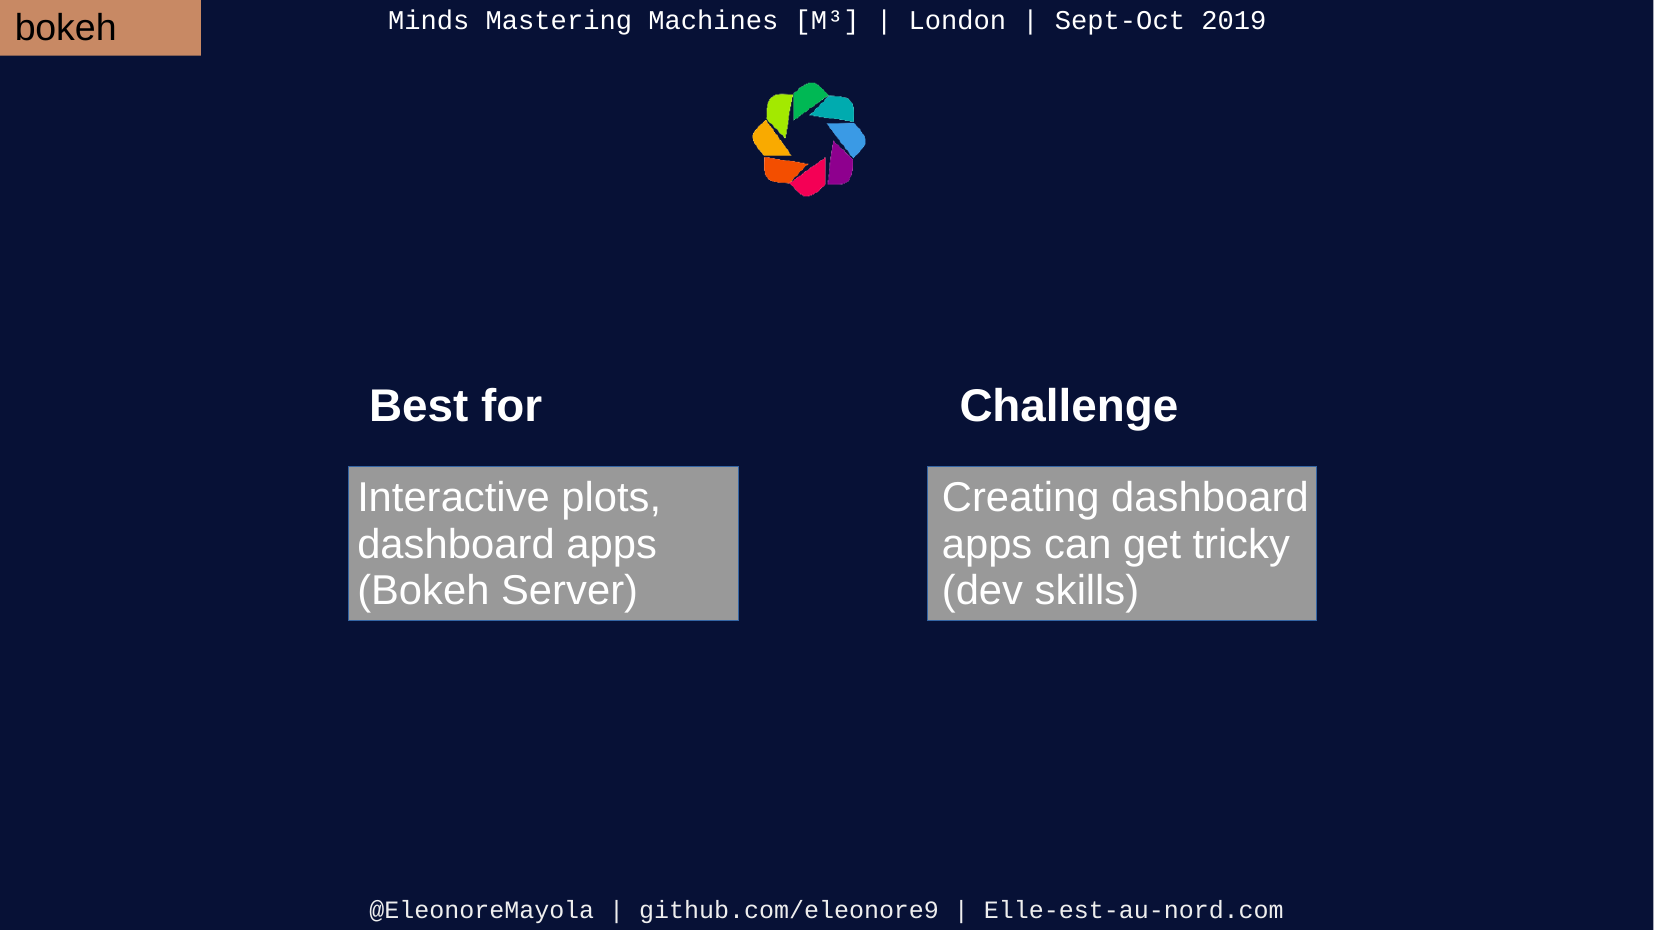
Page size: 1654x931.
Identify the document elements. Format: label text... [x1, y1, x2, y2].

text_box bokeh [0, 0, 201, 56]
text_box Challenge [944, 372, 1300, 439]
text_box Best for [354, 372, 709, 439]
text_box Interactive plots, dashboard apps (Bokeh Server) [342, 466, 780, 636]
text_box Creating dashboard apps can get tricky (dev skills) [927, 466, 1353, 621]
text_box Minds Mastering Machines [M³] | London | Sept-Oct 2019 [265, 0, 1388, 60]
picture [732, 76, 891, 207]
text_box @EleonoreMayola | github.com/eleonore9 | Elle-est-au-nord.com [295, 862, 1359, 931]
